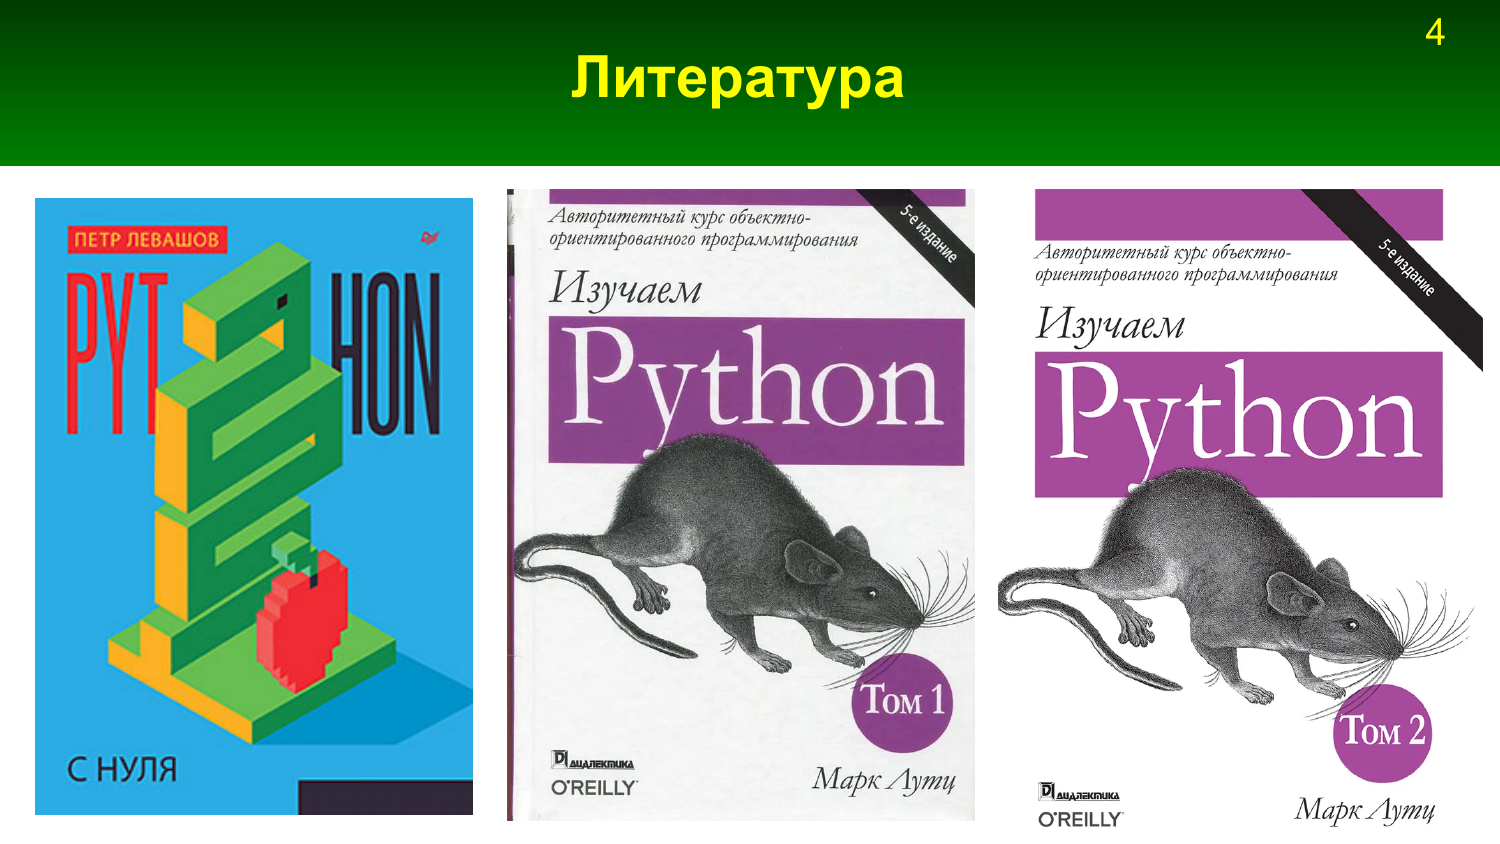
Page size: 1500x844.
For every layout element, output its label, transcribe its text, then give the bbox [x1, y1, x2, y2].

picture [35, 198, 473, 815]
picture [998, 189, 1483, 827]
title Литература [88, 24, 1389, 125]
picture [507, 189, 975, 821]
